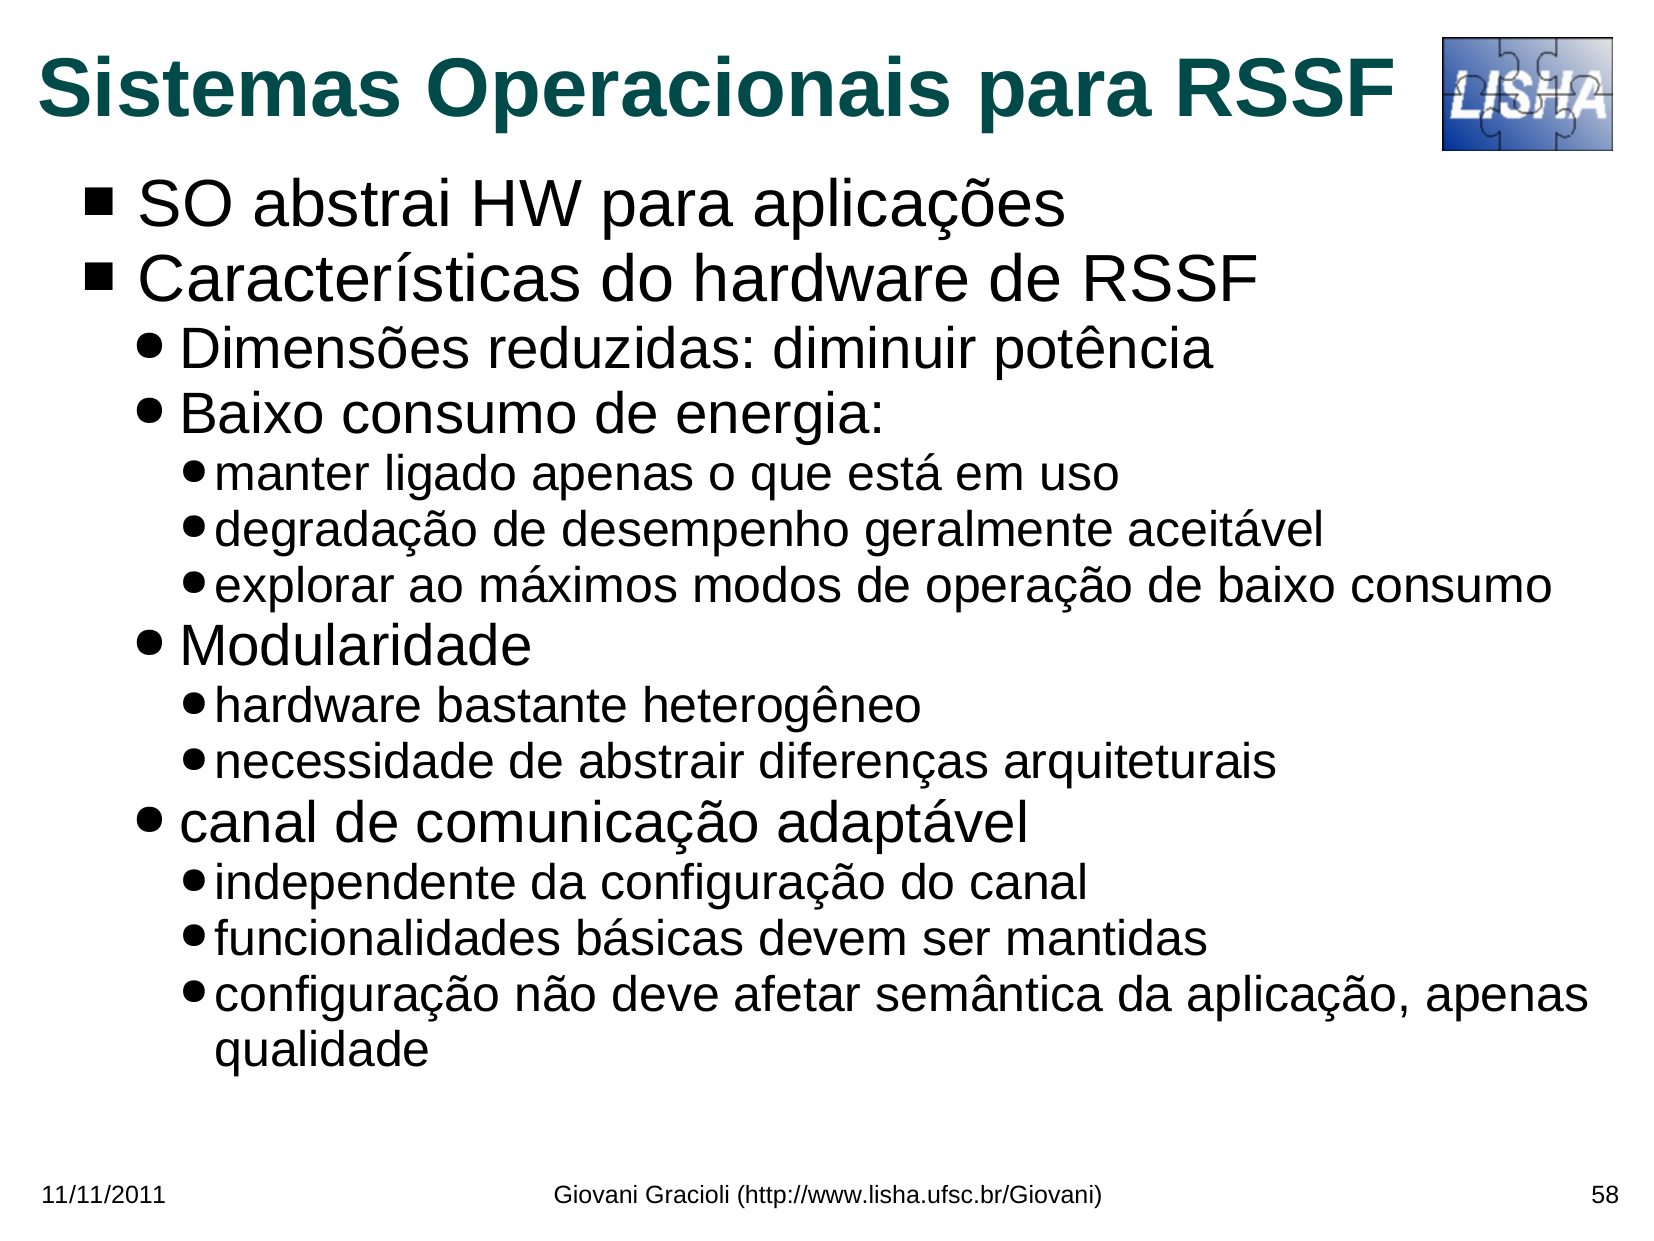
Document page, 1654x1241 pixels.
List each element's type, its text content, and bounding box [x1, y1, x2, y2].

picture [1442, 37, 1613, 151]
list SO abstrai HW para aplicações Características do hardware de RSSF Dimensões reduzidas: diminuir potência Baixo consumo de energia: manter ligado apenas o que está em uso degradação de desempenho geralmente aceitável explorar ao máximos modos de operação de baixo consumo Modularidade hardware bastante heterogêneo necessidade de abstrair diferenças arquiteturais canal de comunicação adaptável independente da configuração do canal funcionalidades básicas devem ser mantidas configuração não deve afetar semântica da aplicação, apenas qualidade [37, 165, 1613, 1104]
title Sistemas Operacionais para RSSF [37, 37, 1426, 151]
